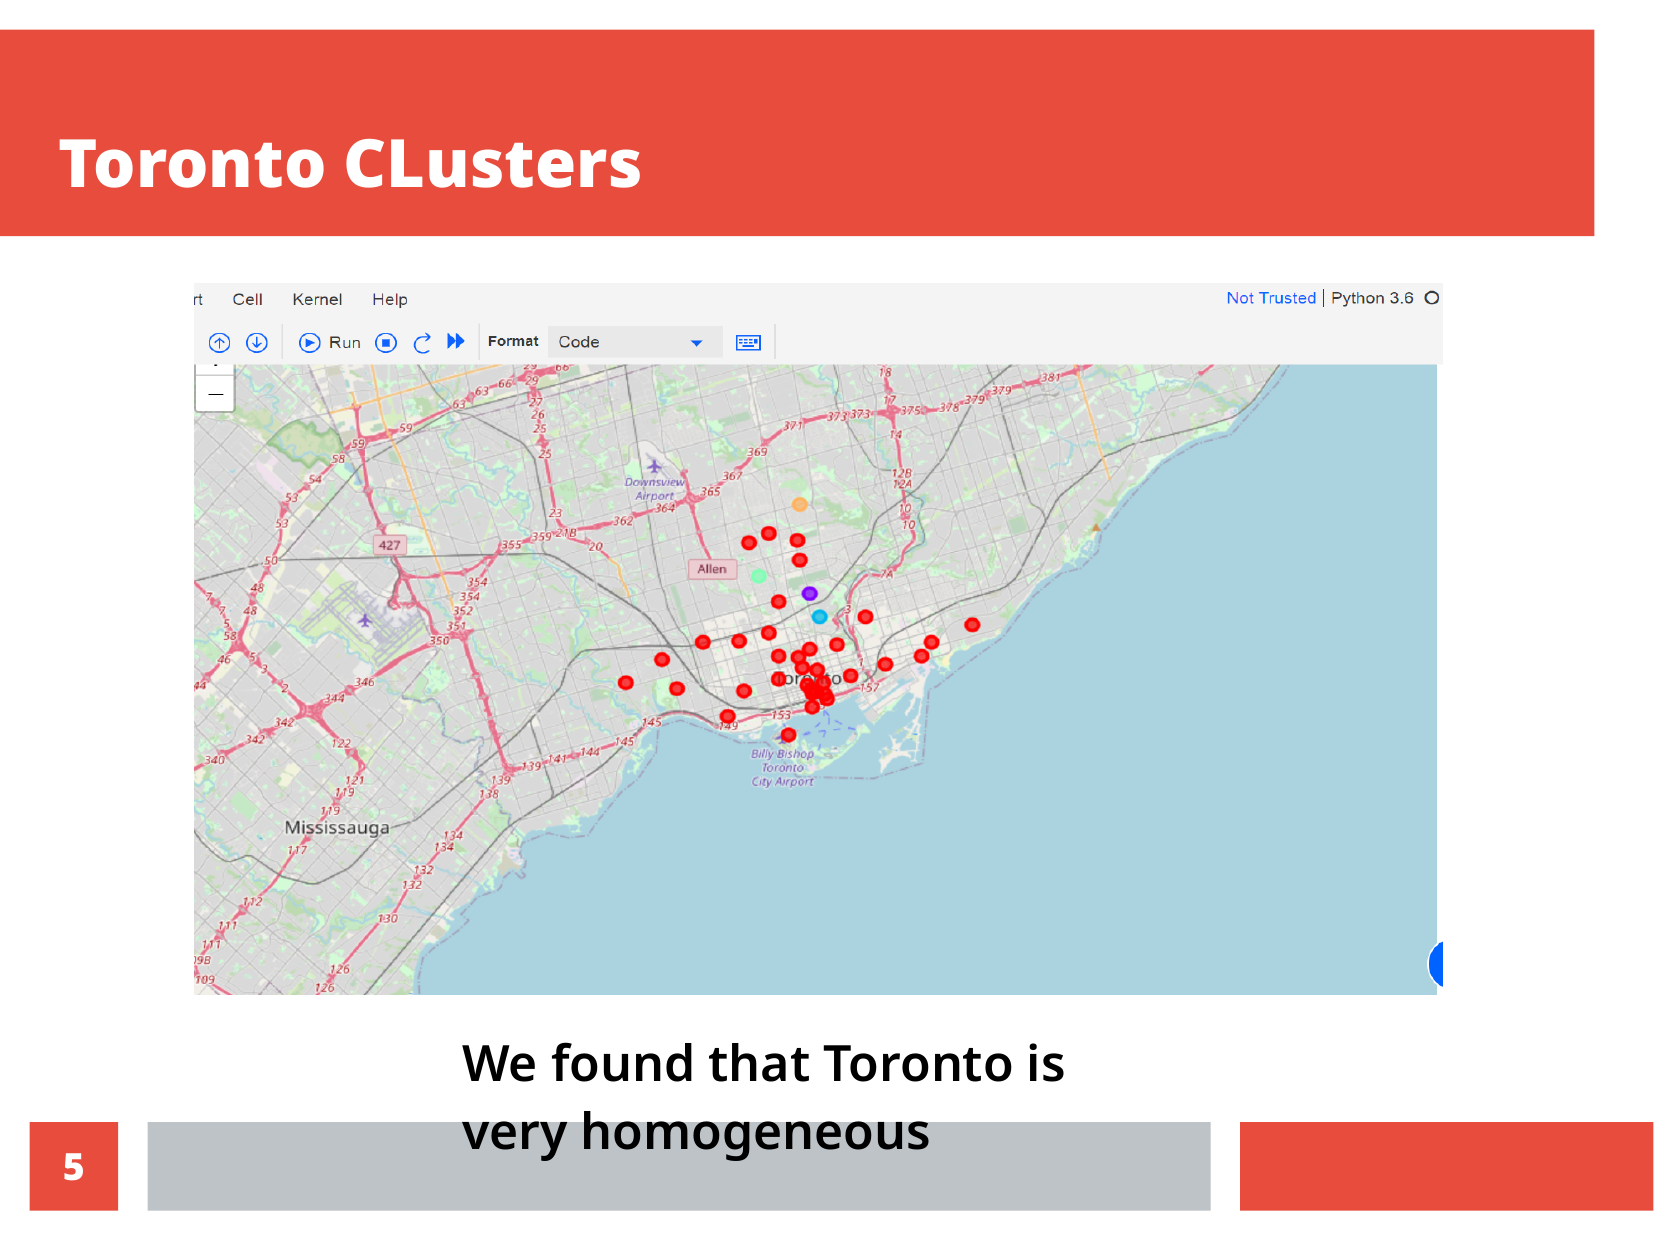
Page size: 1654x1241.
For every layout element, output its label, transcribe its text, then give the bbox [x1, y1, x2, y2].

text_box We found that Toronto is very homogeneous [447, 1020, 1178, 1161]
title Toronto CLusters [59, 59, 1595, 207]
picture [194, 283, 1443, 995]
